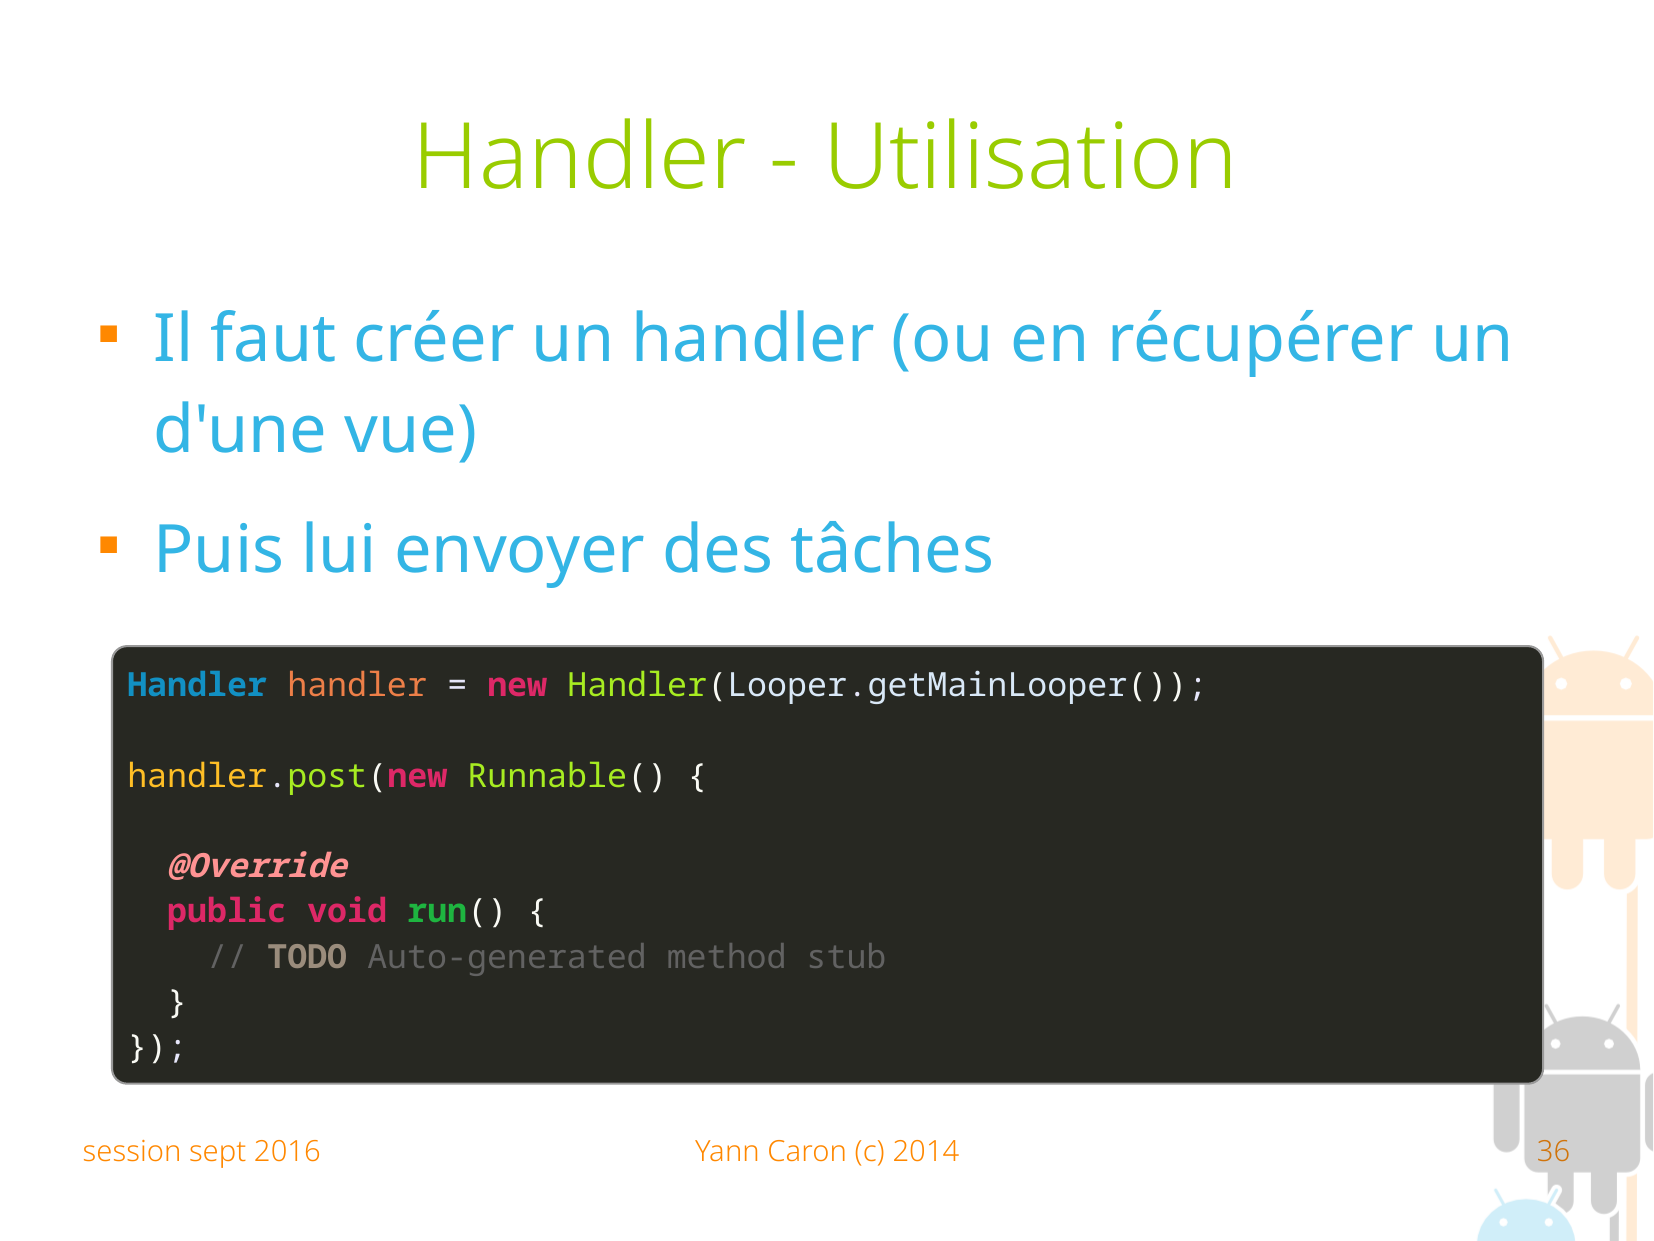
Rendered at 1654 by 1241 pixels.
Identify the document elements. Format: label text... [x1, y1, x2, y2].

title Handler - Utilisation [82, 49, 1571, 257]
list Il faut créer un handler (ou en récupérer un d'une vue) Puis lui envoyer des tâches [82, 290, 1571, 1010]
text_box Handler handler = new Handler(Looper.getMainLooper()); handler.post(new Runnable() { @Override public void run() { // TODO Auto-generated method stub } }); [112, 646, 1544, 1028]
picture [240, 423, 1654, 1241]
